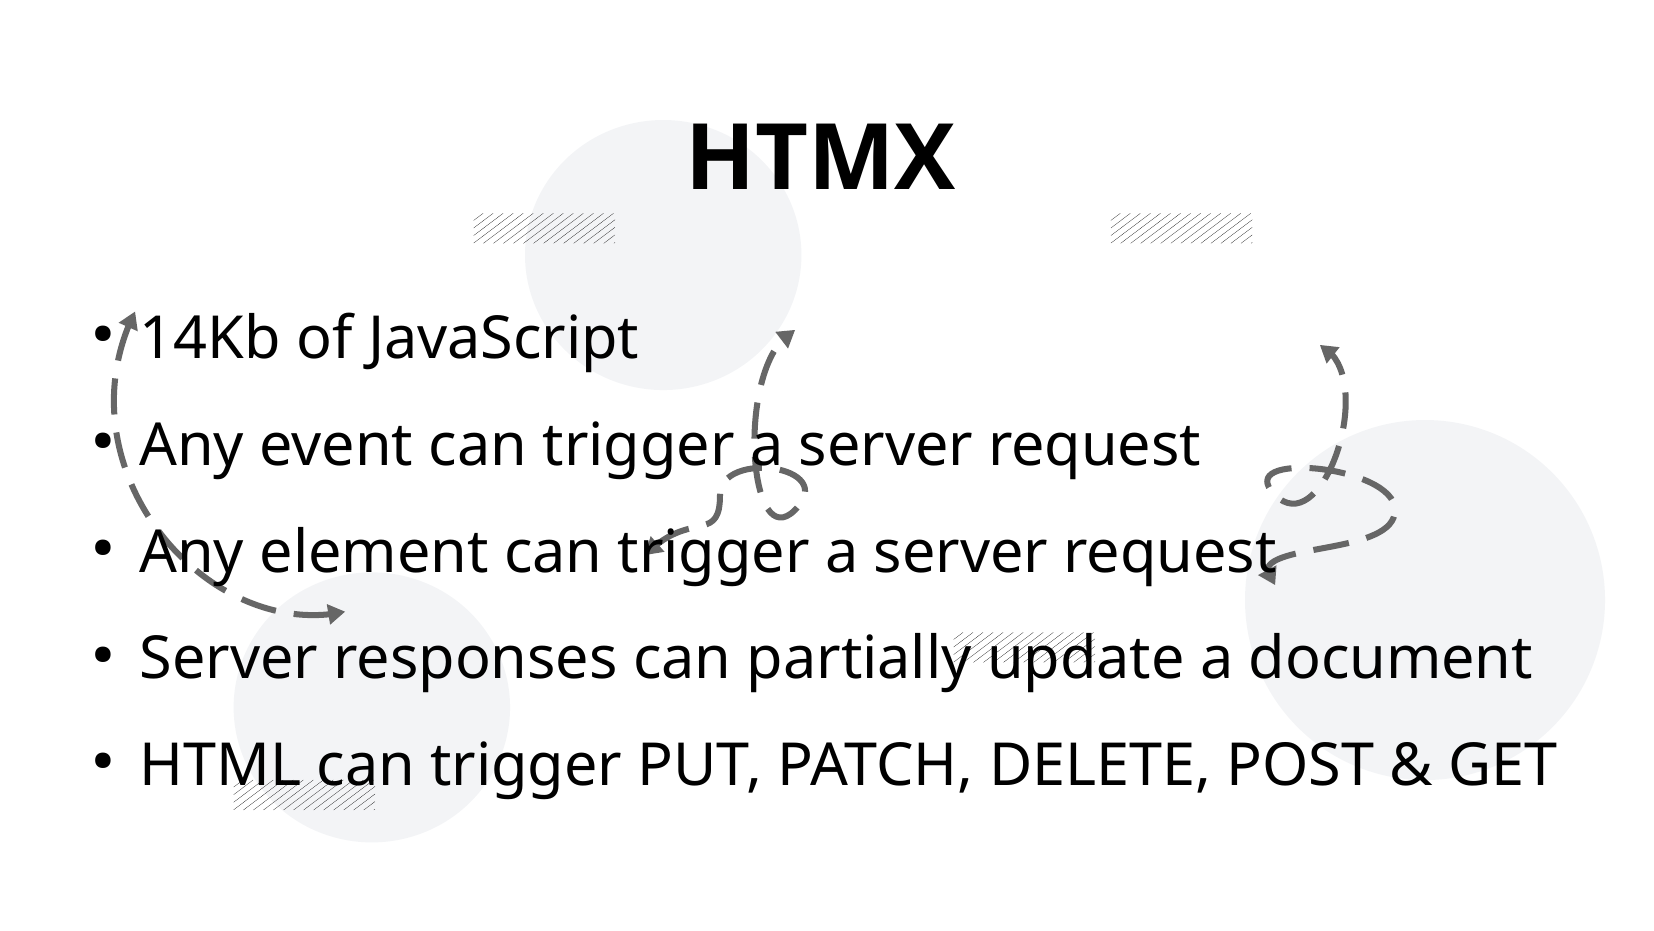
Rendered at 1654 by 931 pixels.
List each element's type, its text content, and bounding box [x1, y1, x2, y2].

title HTMX [76, 76, 1565, 233]
list 14Kb of JavaScript Any event can trigger a server request Any element can trigger a server request Server responses can partially update a document HTML can trigger PUT, PATCH, DELETE, POST & GET [76, 295, 1565, 835]
